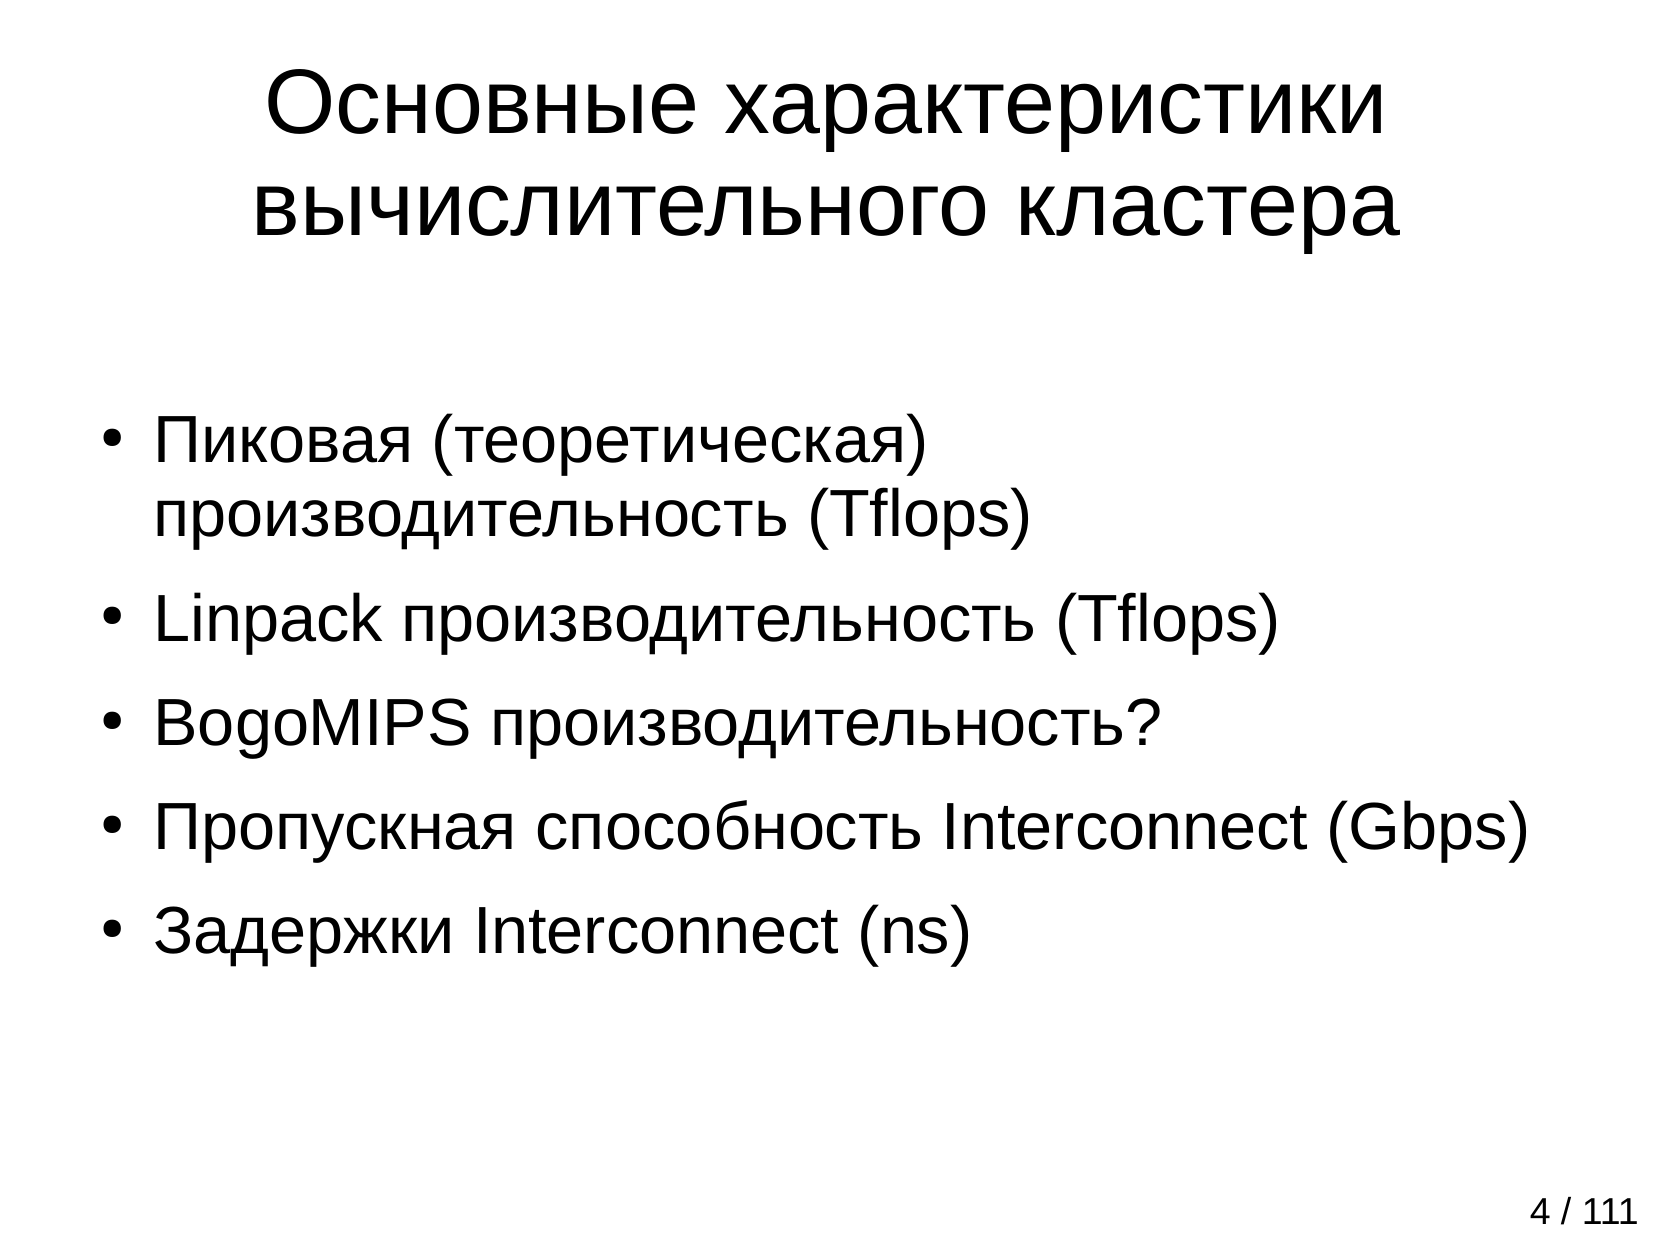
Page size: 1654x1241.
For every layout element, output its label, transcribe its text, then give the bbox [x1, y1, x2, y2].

title Основные характеристики вычислительного кластера [82, 49, 1571, 257]
text_box <number> / 111 [1380, 1183, 1654, 1241]
list Пиковая (теоретическая) производительность (Tflops) Linpack производительность (Tflops) BogoMIPS производительность? Пропускная способность Interconnect (Gbps) Задержки Interconnect (ns) [82, 401, 1571, 1158]
